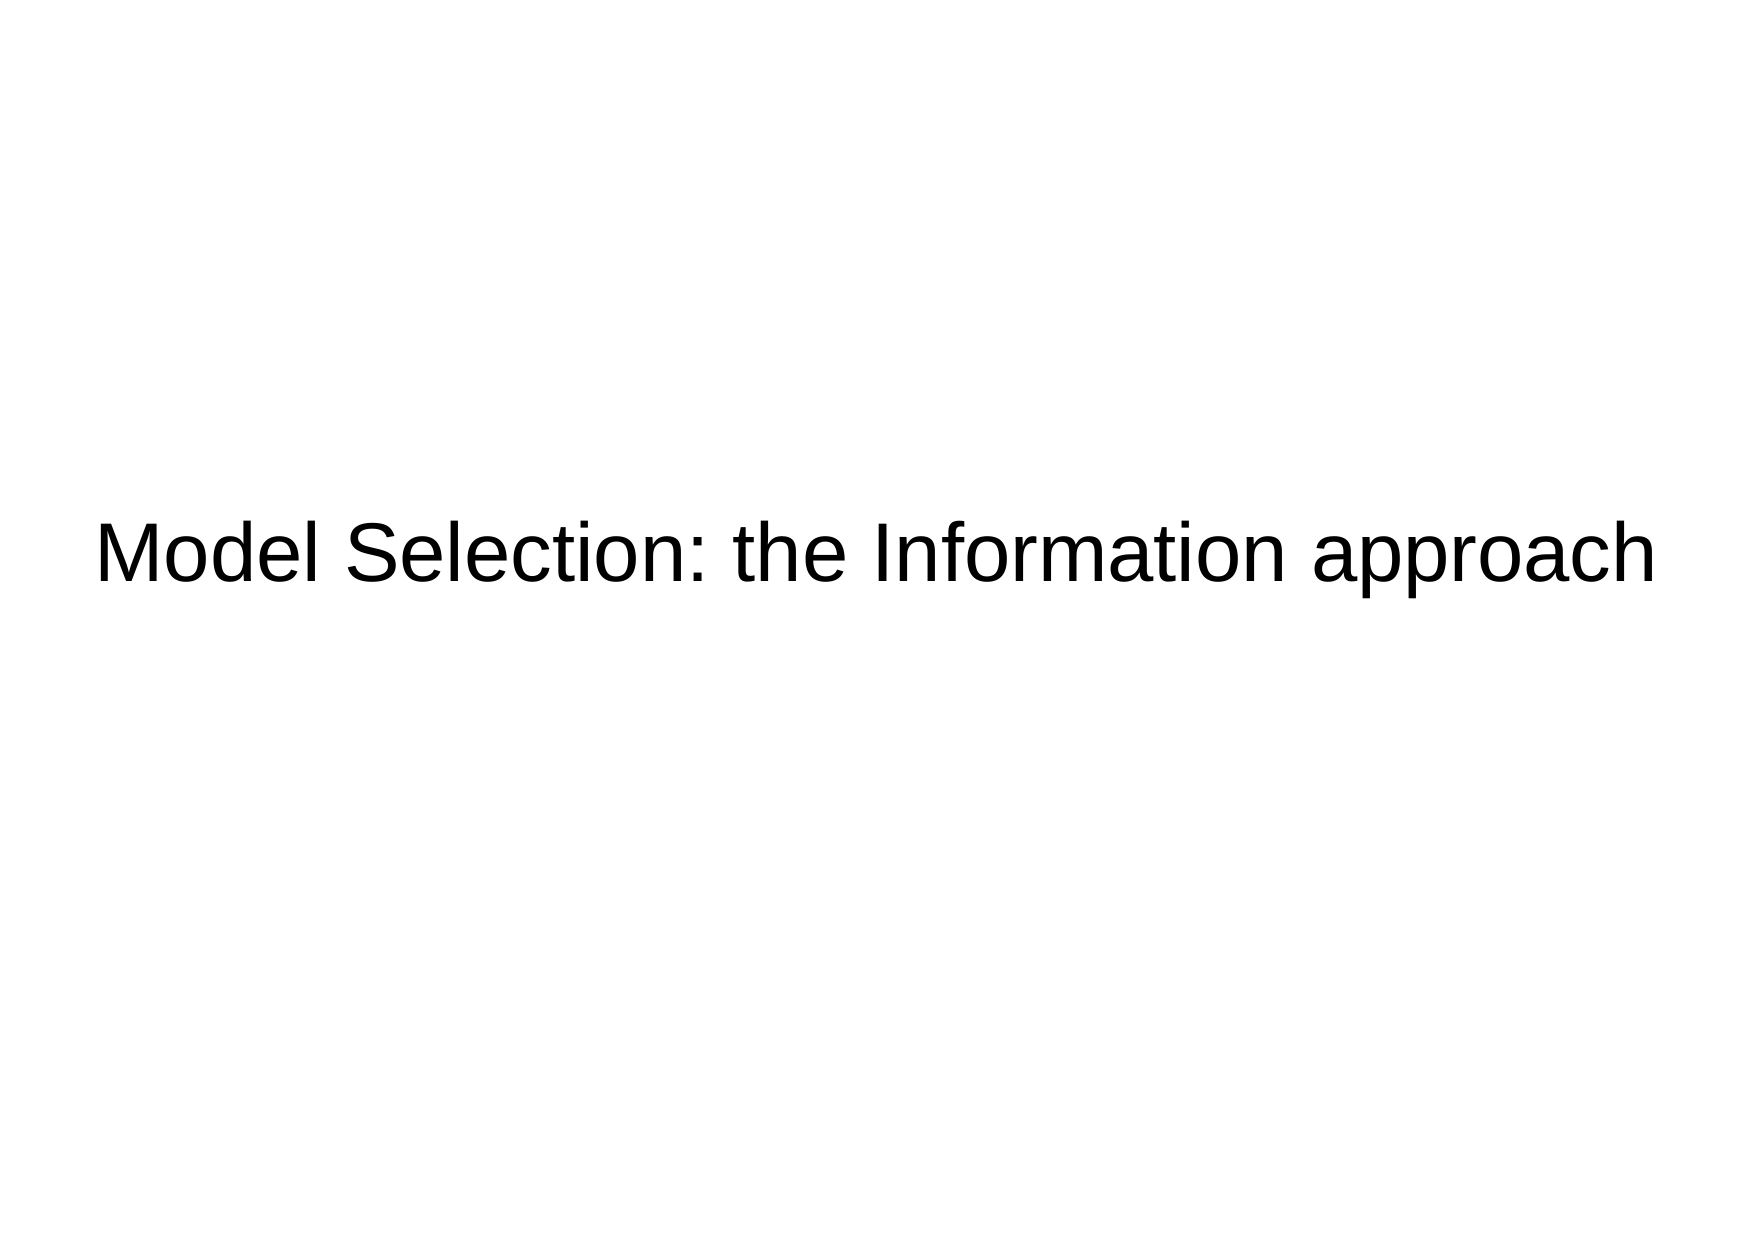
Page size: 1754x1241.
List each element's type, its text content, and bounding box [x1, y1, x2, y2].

text_box Model Selection: the Information approach [79, 499, 1687, 738]
